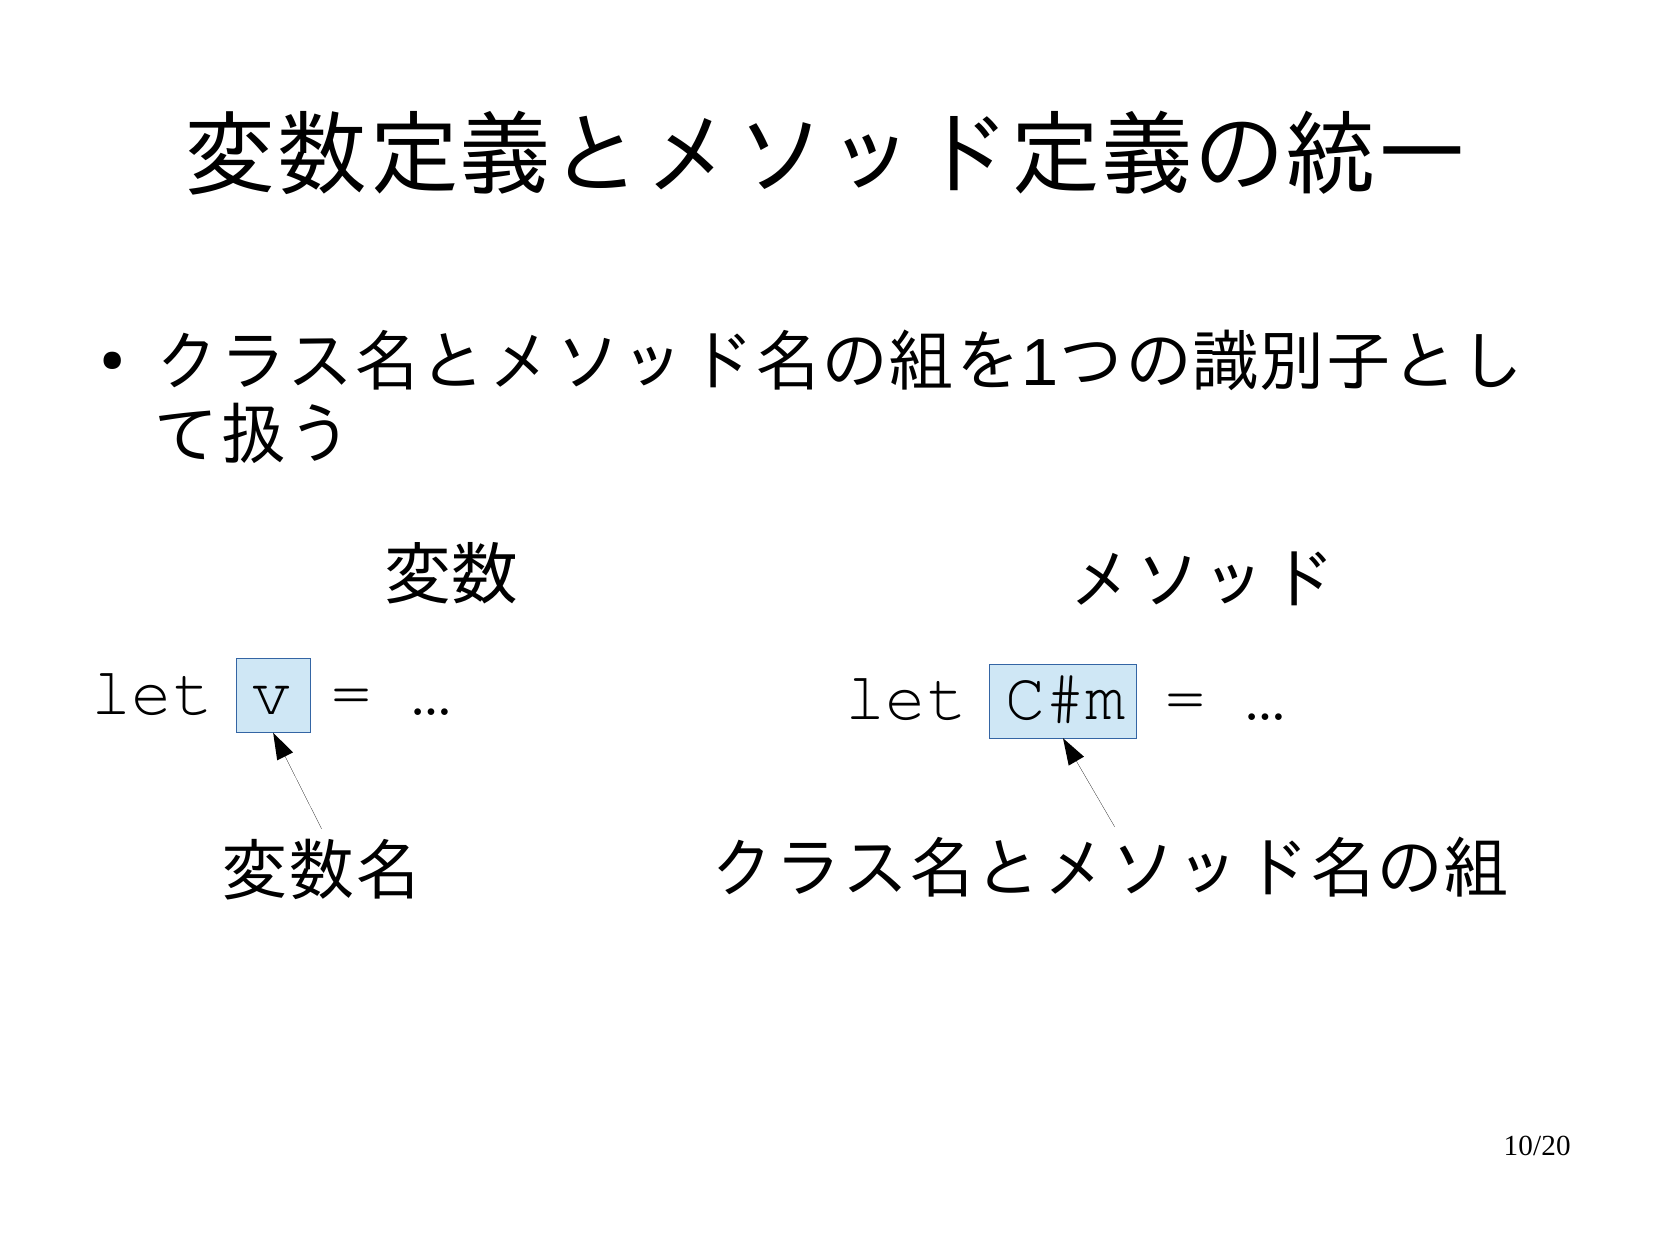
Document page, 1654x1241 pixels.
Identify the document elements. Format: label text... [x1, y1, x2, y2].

list メソッド [838, 536, 1565, 621]
list let C#m = … [845, 664, 1572, 1039]
text_box 変数名 [206, 828, 437, 916]
title 変数定義とメソッド定義の統一 [82, 49, 1571, 257]
text_box クラス名とメソッド名の組 [693, 826, 845, 916]
list クラス名とメソッド名の組を1つの識別子として扱う [82, 324, 1571, 532]
list let v = … [91, 658, 818, 739]
list 変数 [88, 532, 815, 630]
